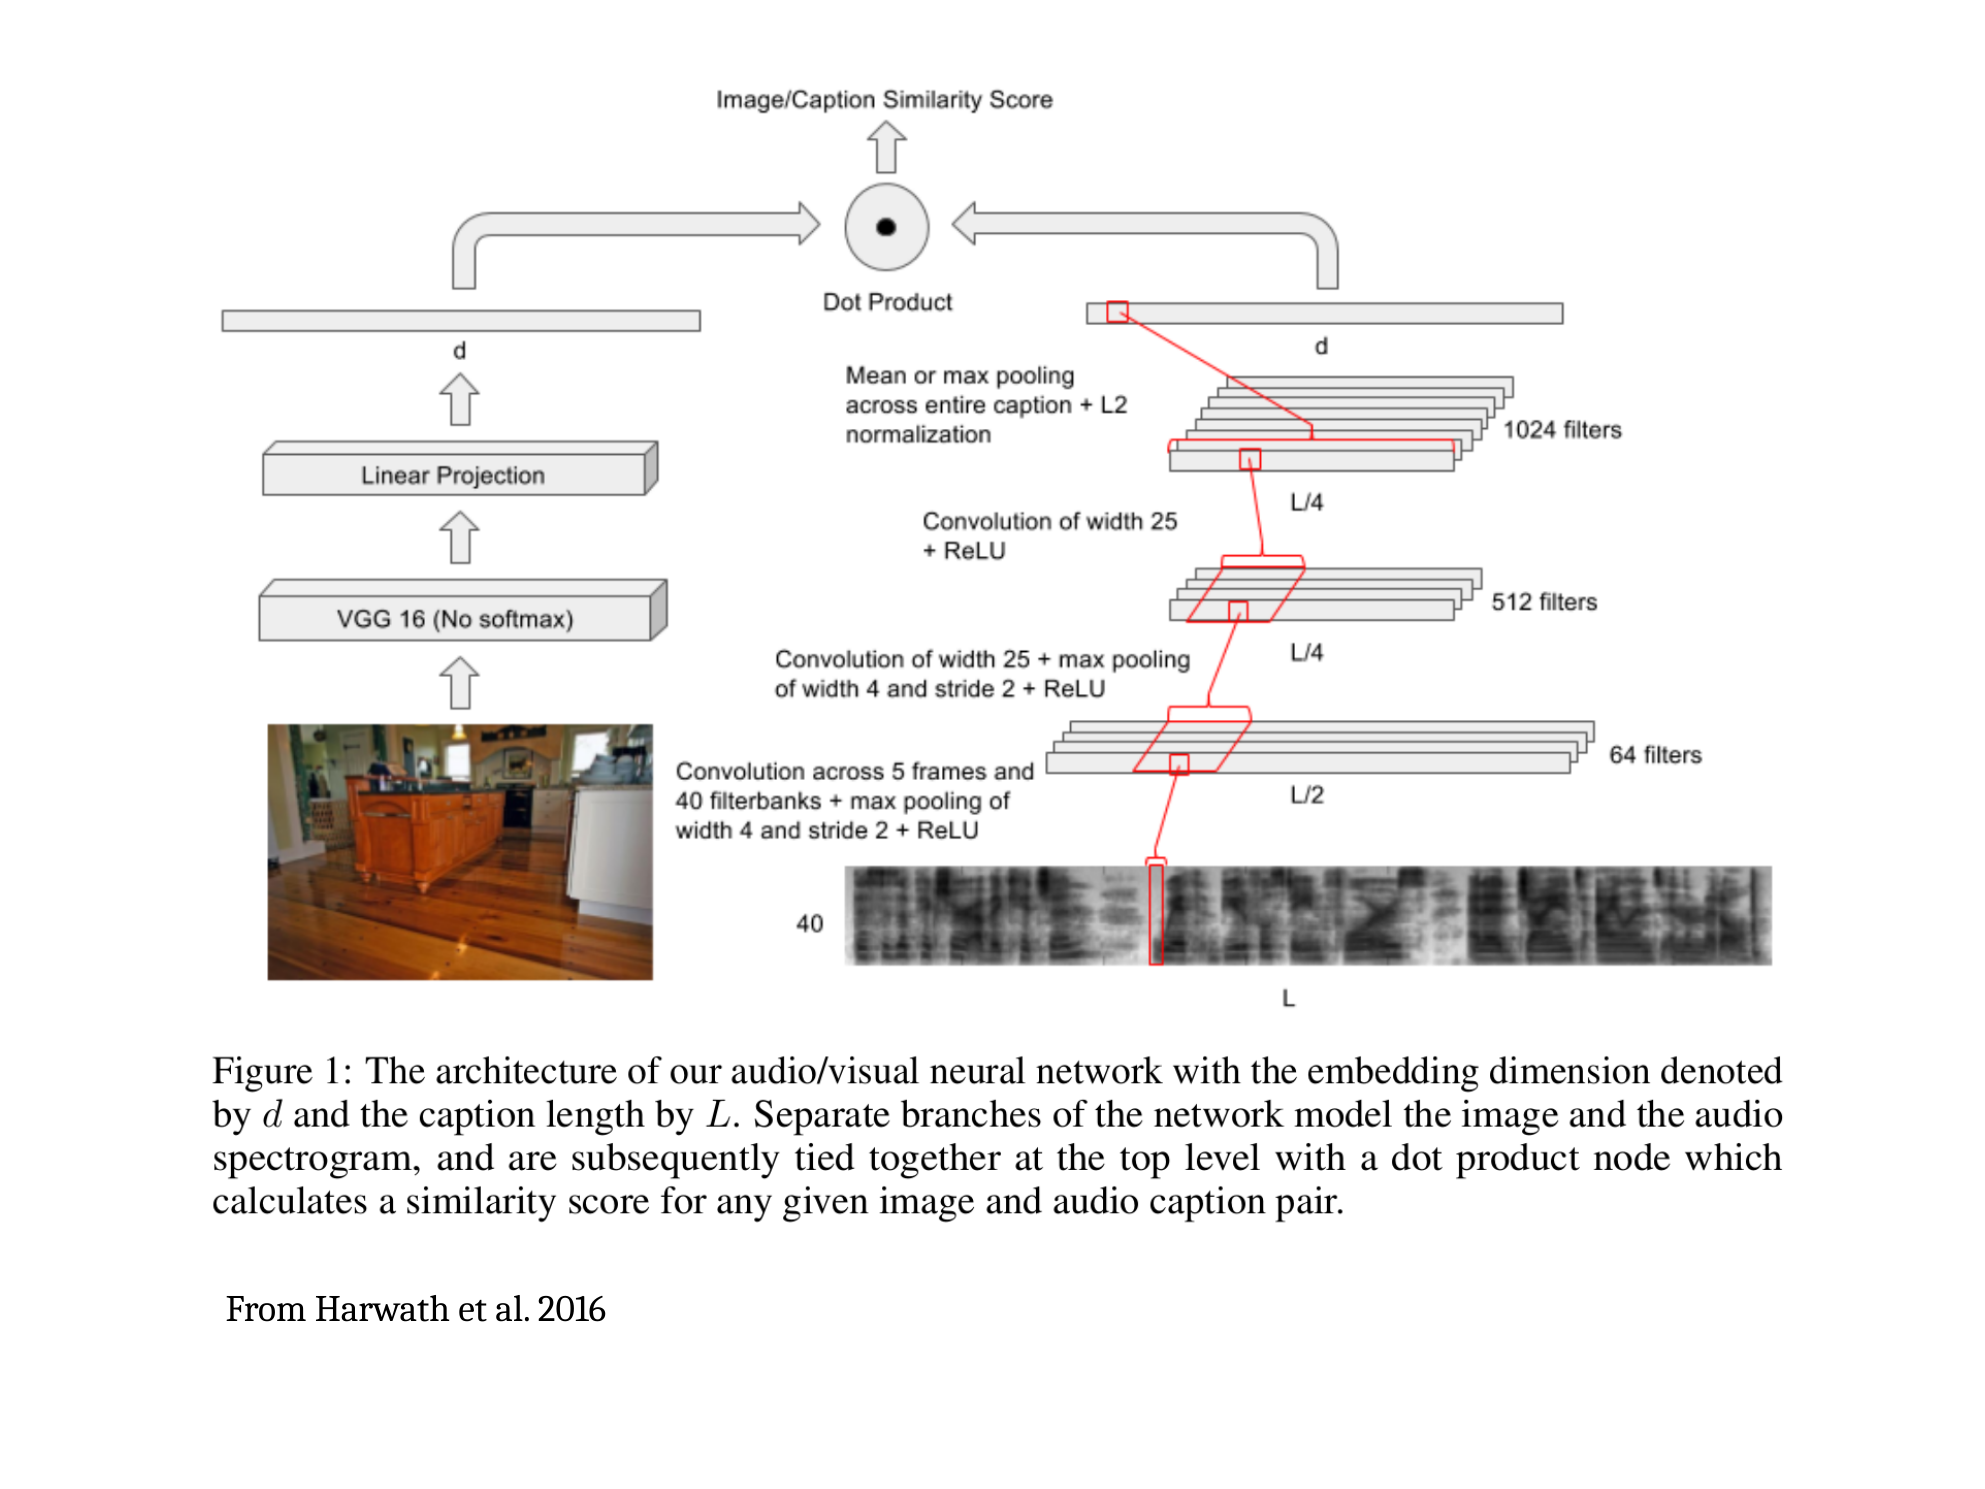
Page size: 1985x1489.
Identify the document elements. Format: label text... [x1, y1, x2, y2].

text_box From Harwath et al. 2016 [210, 1280, 841, 1340]
picture [199, 35, 1811, 1236]
